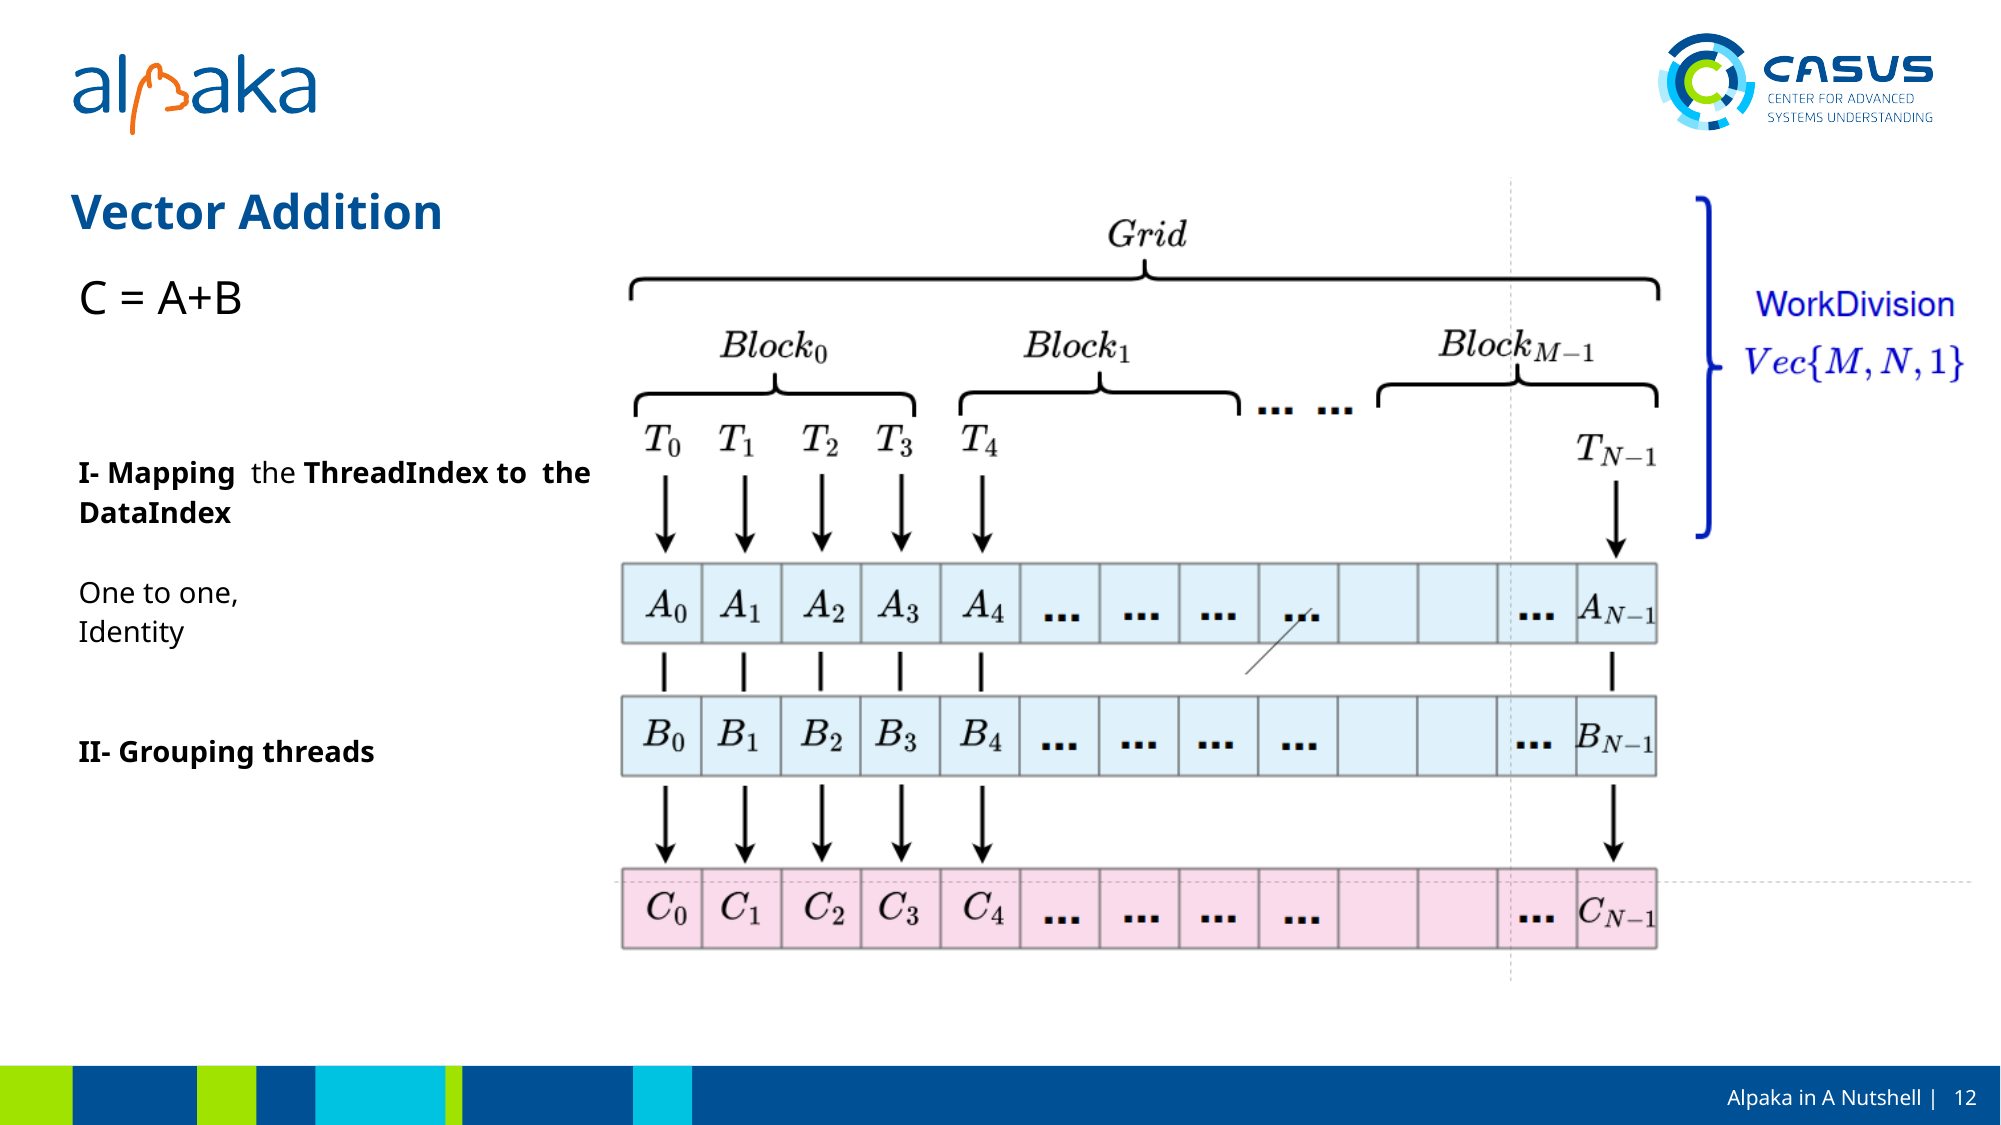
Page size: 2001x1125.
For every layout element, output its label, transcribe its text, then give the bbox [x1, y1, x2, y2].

title Vector Addition [70, 177, 614, 246]
picture [1658, 33, 1933, 131]
picture [72, 53, 317, 136]
picture [614, 177, 1973, 981]
list C = A+B I- Mapping the ThreadIndex to the DataIndex One to one, Identity II- Grouping threads [78, 265, 614, 928]
